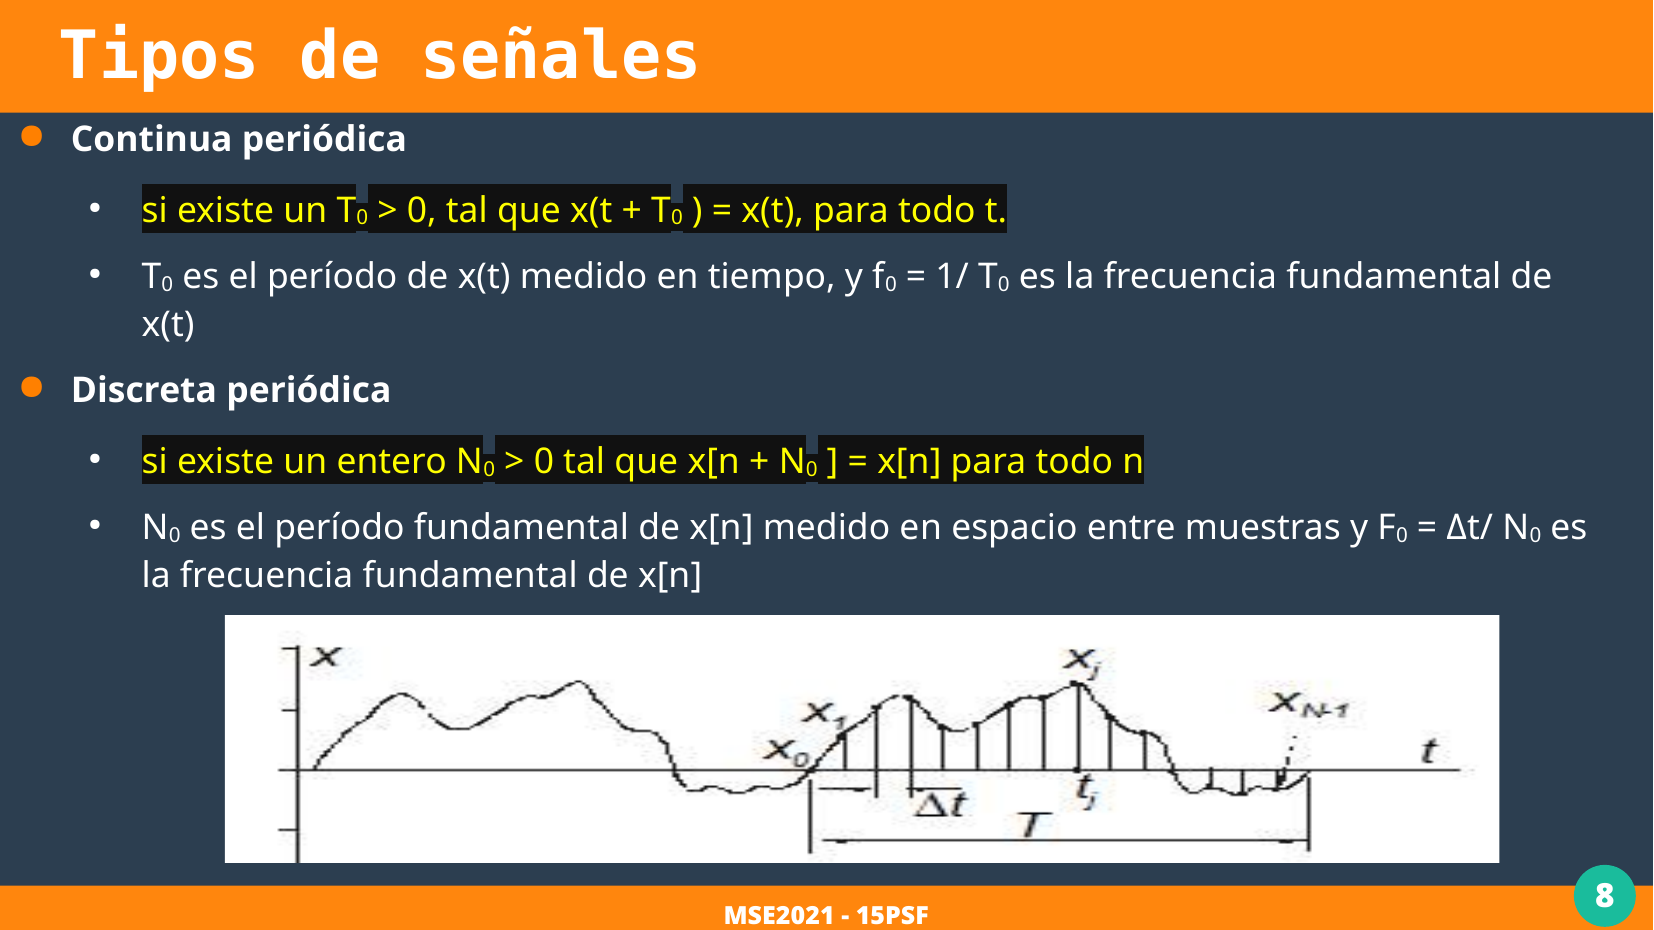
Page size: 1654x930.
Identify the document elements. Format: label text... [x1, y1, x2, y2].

picture [224, 615, 1500, 863]
title Tipos de señales [58, 16, 1594, 113]
list Continua periódica si existe un T0 > 0, tal que x(t + T0 ) = x(t), para todo t. T0 es el período de x(t) medido en tiempo, y f0 = 1/ T0 es la frecuencia fundamental de x(t) Discreta periódica si existe un entero N0 > 0 tal que x[n + N0 ] = x[n] para todo n N0 es el período fundamental de x[n] medido en espacio entre muestras y F0 = Δt/ N0 es la frecuencia fundamental de x[n] [0, 113, 1613, 695]
